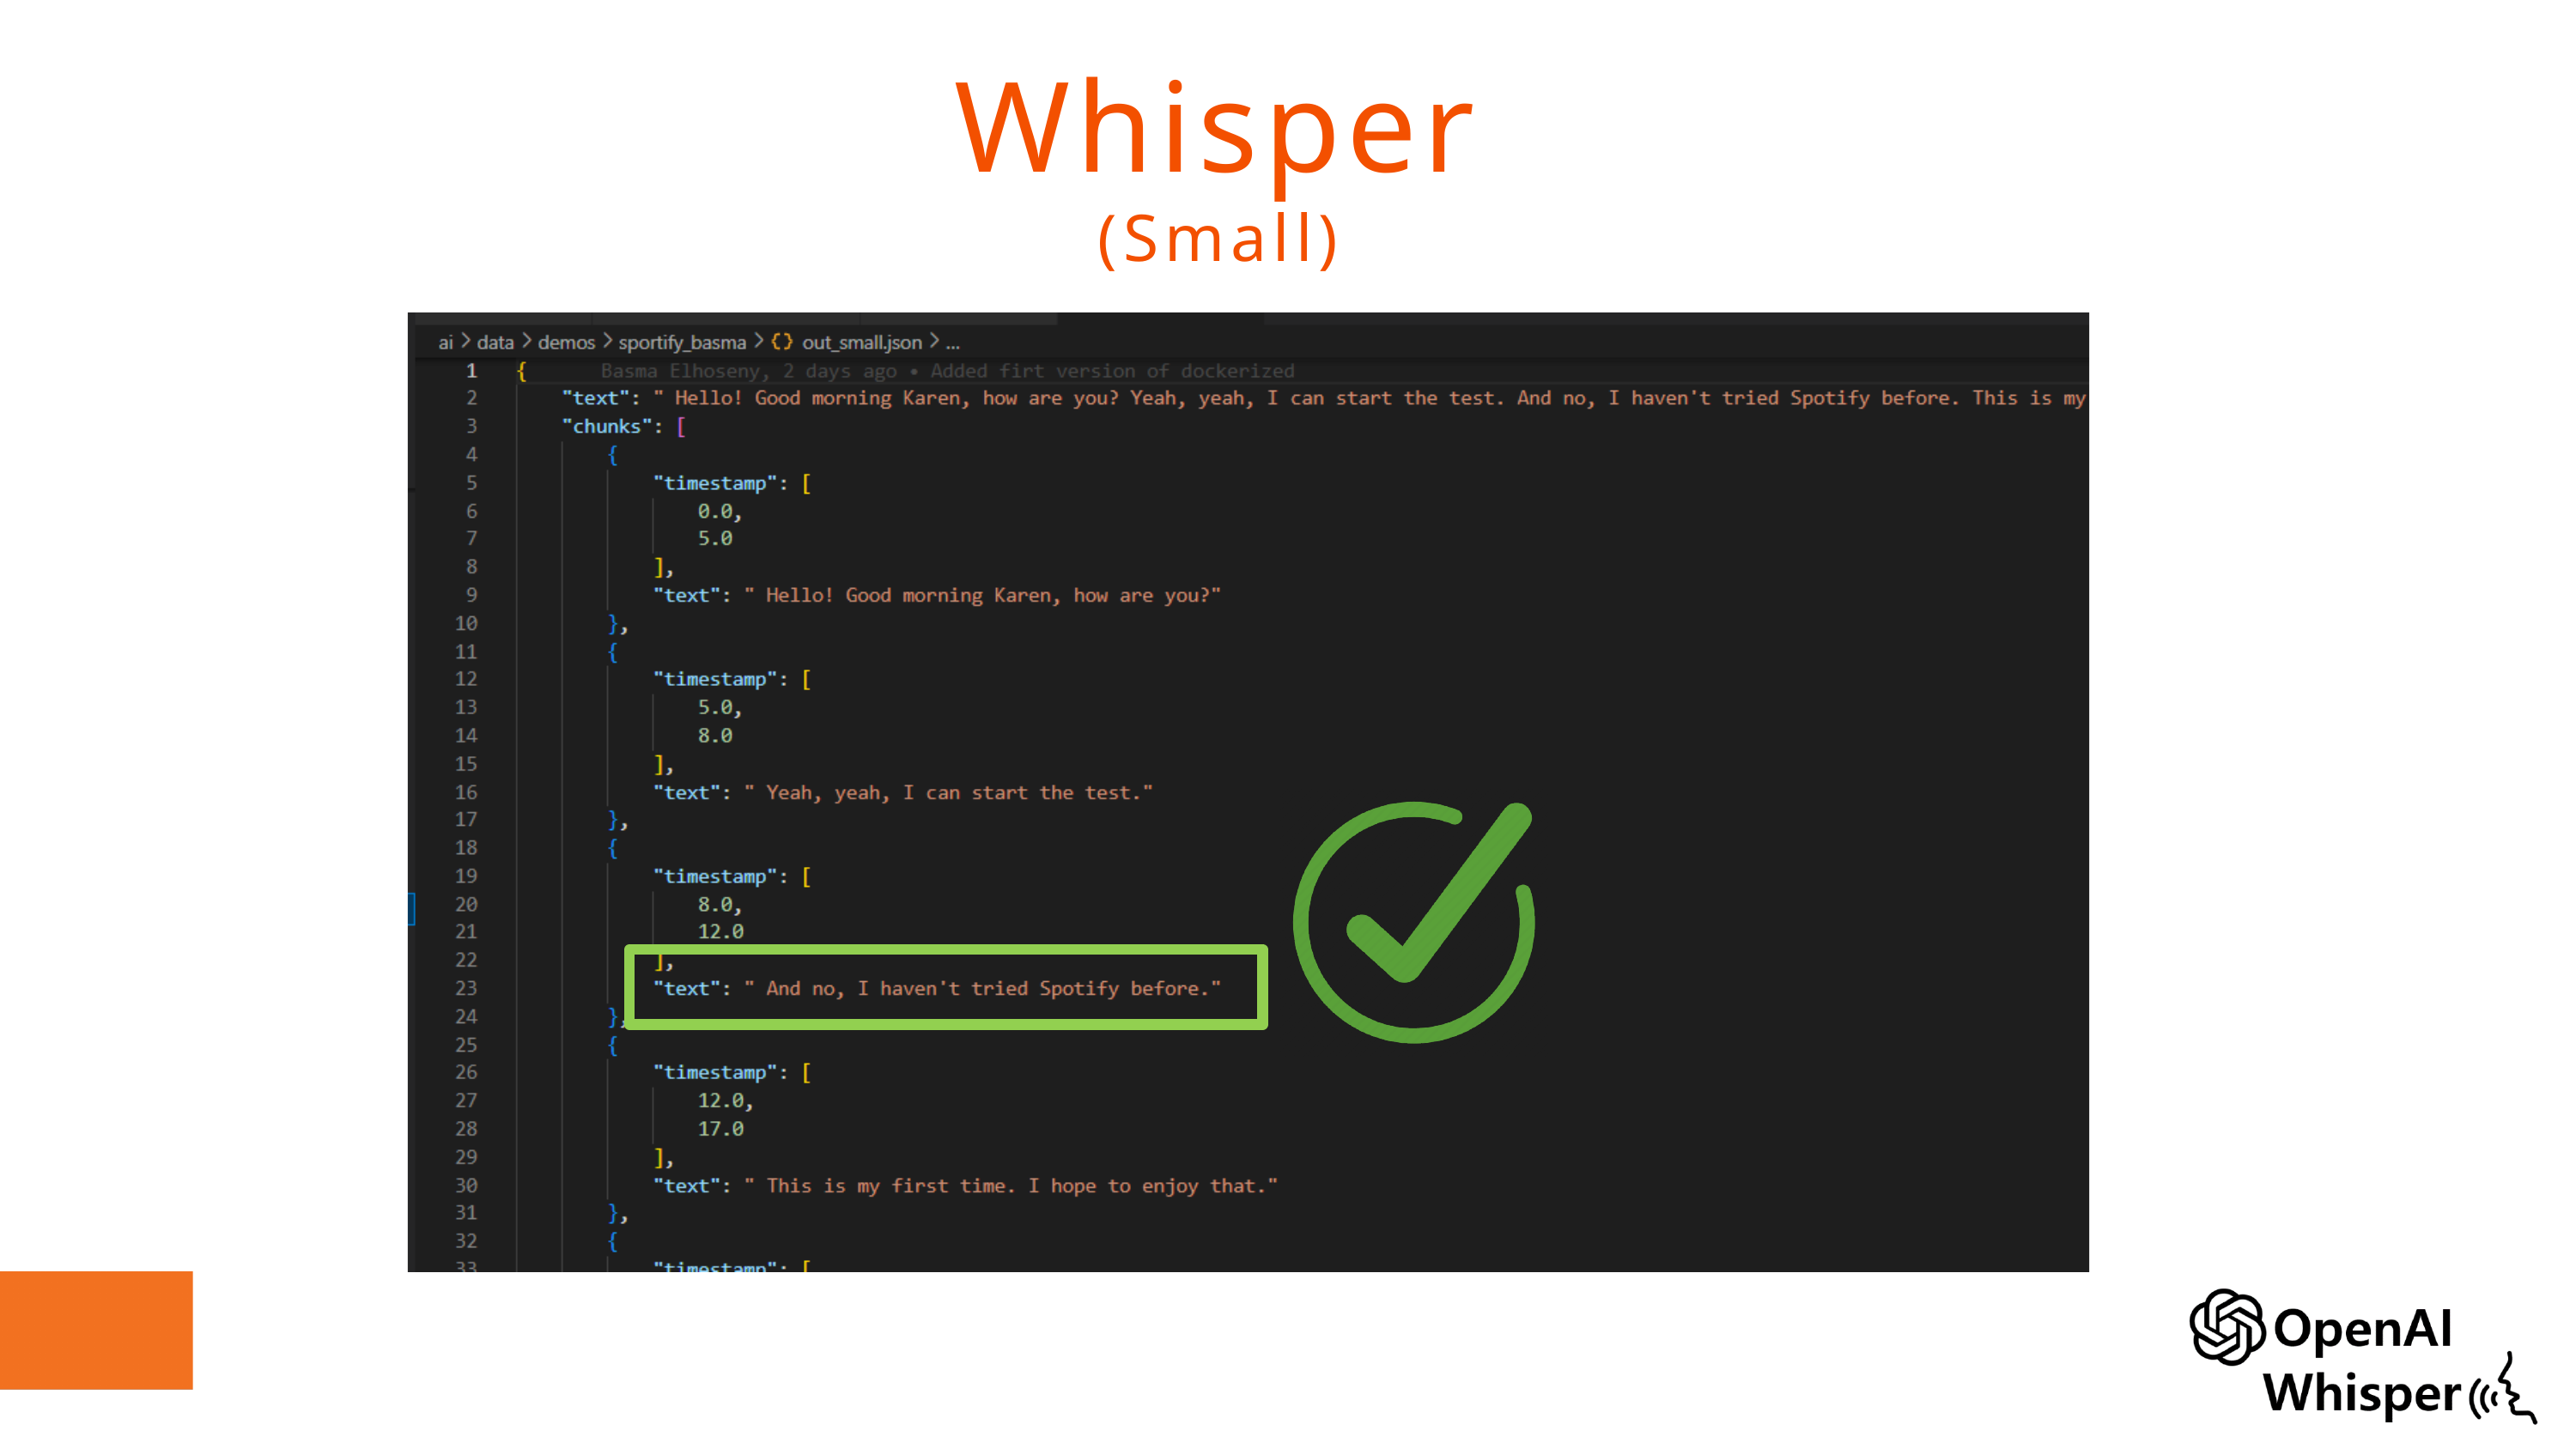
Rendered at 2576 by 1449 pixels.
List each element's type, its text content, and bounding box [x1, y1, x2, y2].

picture [407, 312, 2090, 1272]
text_box Whisper (Small) [264, 47, 2172, 275]
picture [2166, 1239, 2566, 1448]
text_box [0, 1271, 193, 1449]
